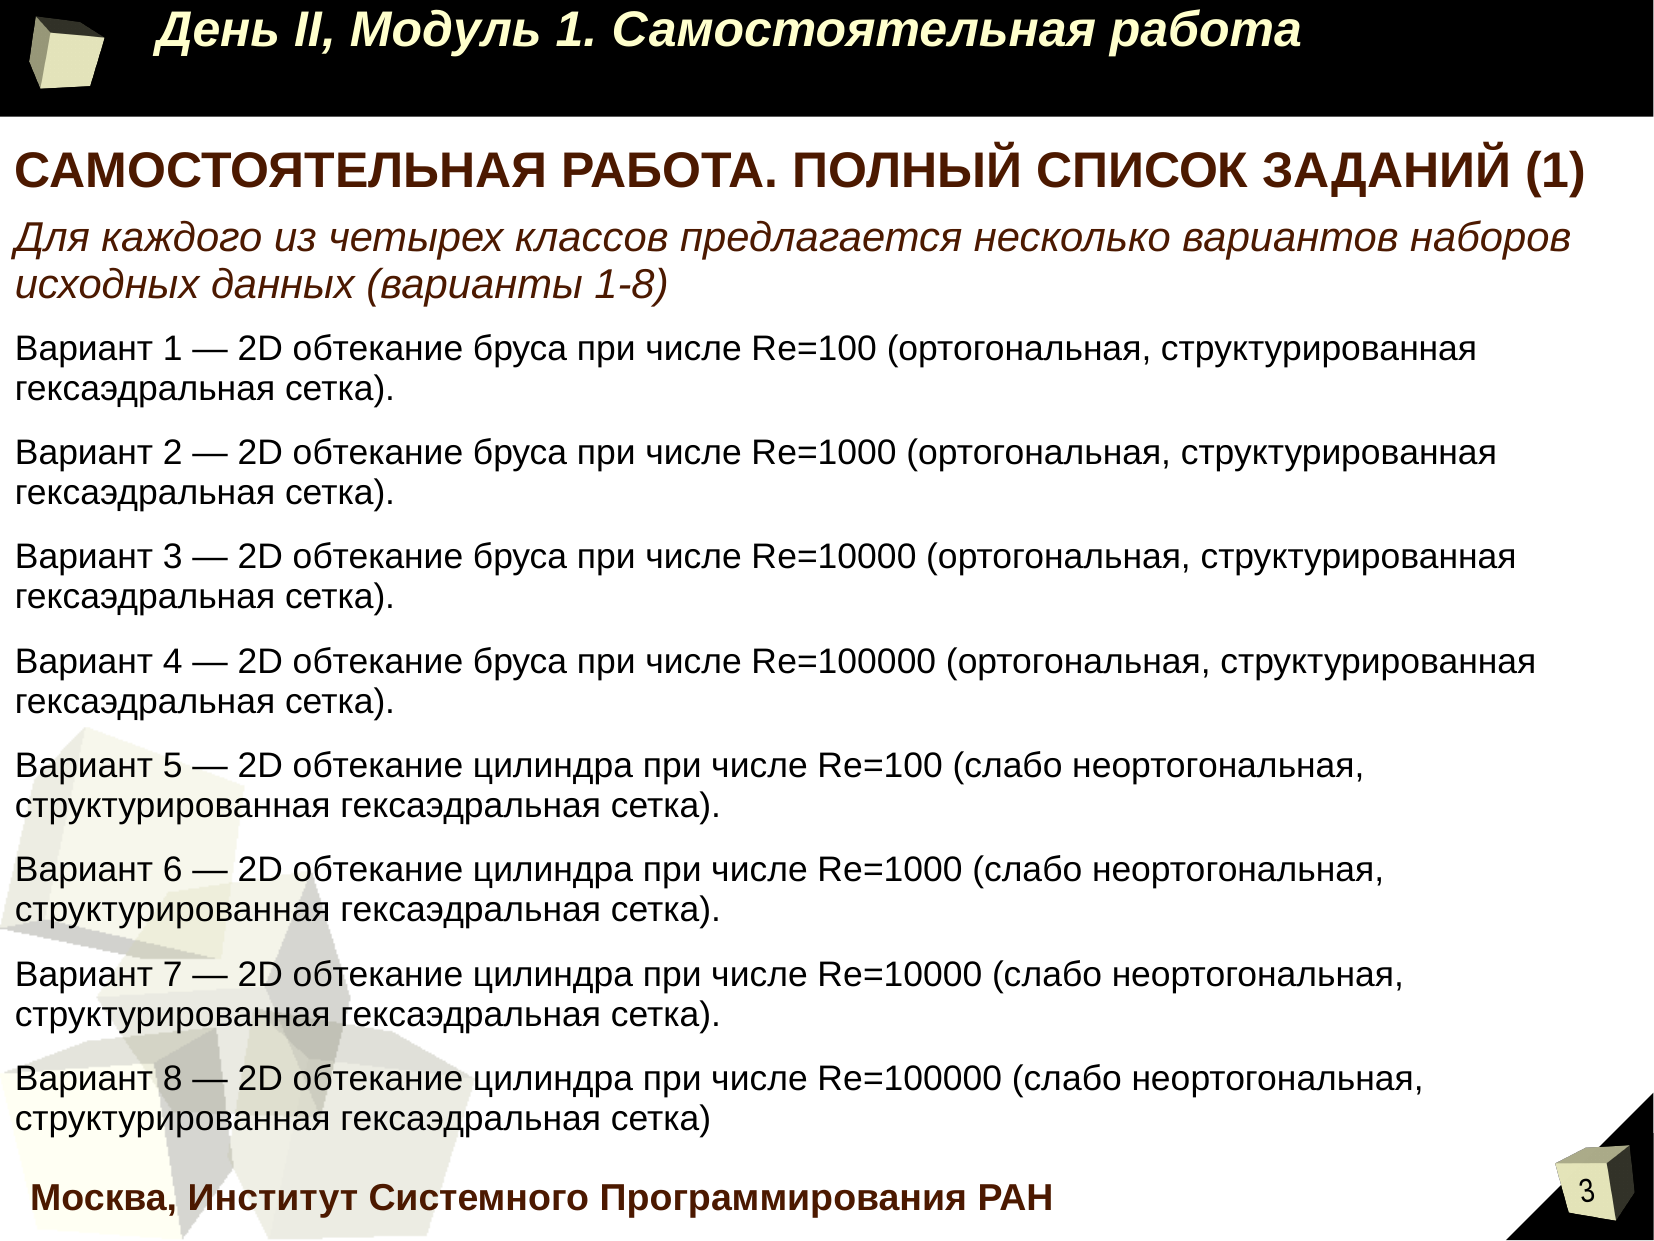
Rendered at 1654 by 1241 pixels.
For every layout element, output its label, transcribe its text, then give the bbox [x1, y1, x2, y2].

text_box САМОСТОЯТЕЛЬНАЯ РАБОТА. ПОЛНЫЙ СПИСОК ЗАДАНИЙ (1) [0, 134, 1654, 206]
text_box Для каждого из четырех классов предлагается несколько вариантов наборов исходных данных (варианты 1-8) [0, 206, 1654, 315]
picture [464, 1193, 472, 1198]
text_box Вариант 1 — 2D обтекание бруса при числе Re=100 (ортогональная, структурированная гексаэдральная сетка). Вариант 2 — 2D обтекание бруса при числе Re=1000 (ортогональная, структурированная гексаэдральная сетка). Вариант 3 — 2D обтекание бруса при числе Re=10000 (ортогональная, структурированная гексаэдральная сетка). Вариант 4 — 2D обтекание бруса при числе Re=100000 (ортогональная, структурированная гексаэдральная сетка). Вариант 5 — 2D обтекание цилиндра при числе Re=100 (слабо неортогональная, структурированная гексаэдральная сетка). Вариант 6 — 2D обтекание цилиндра при числе Re=1000 (слабо неортогональная, структурированная гексаэдральная сетка). Вариант 7 — 2D обтекание цилиндра при числе Re=10000 (слабо неортогональная, структурированная гексаэдральная сетка). Вариант 8 — 2D обтекание цилиндра при числе Re=100000 (слабо неортогональная, структурированная гексаэдральная сетка) [0, 320, 1654, 1146]
picture [0, 1146, 477, 1241]
